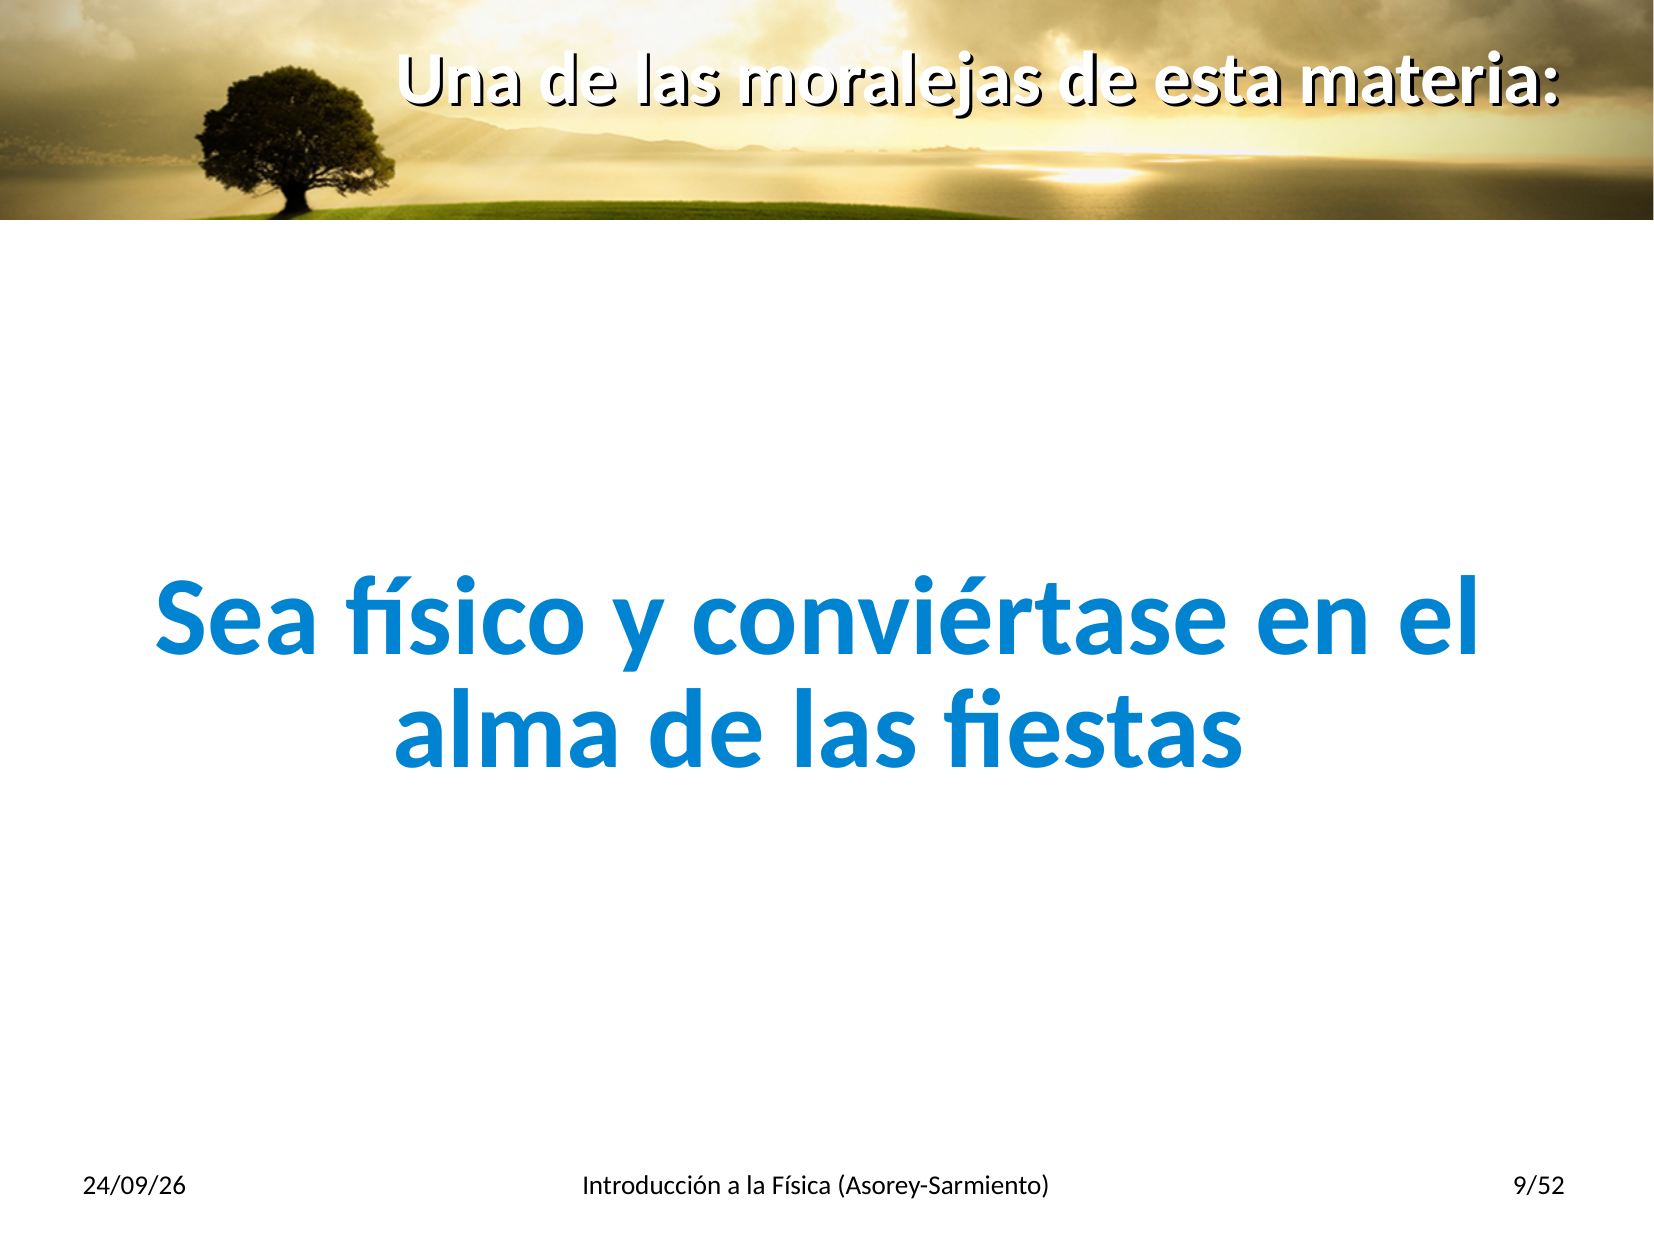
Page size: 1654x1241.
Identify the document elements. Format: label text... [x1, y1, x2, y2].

subtitle Sea físico y conviértase en el alma de las fiestas [75, 225, 1564, 1140]
title Una de las moralejas de esta materia: [75, 19, 1564, 151]
picture [0, 0, 1654, 220]
